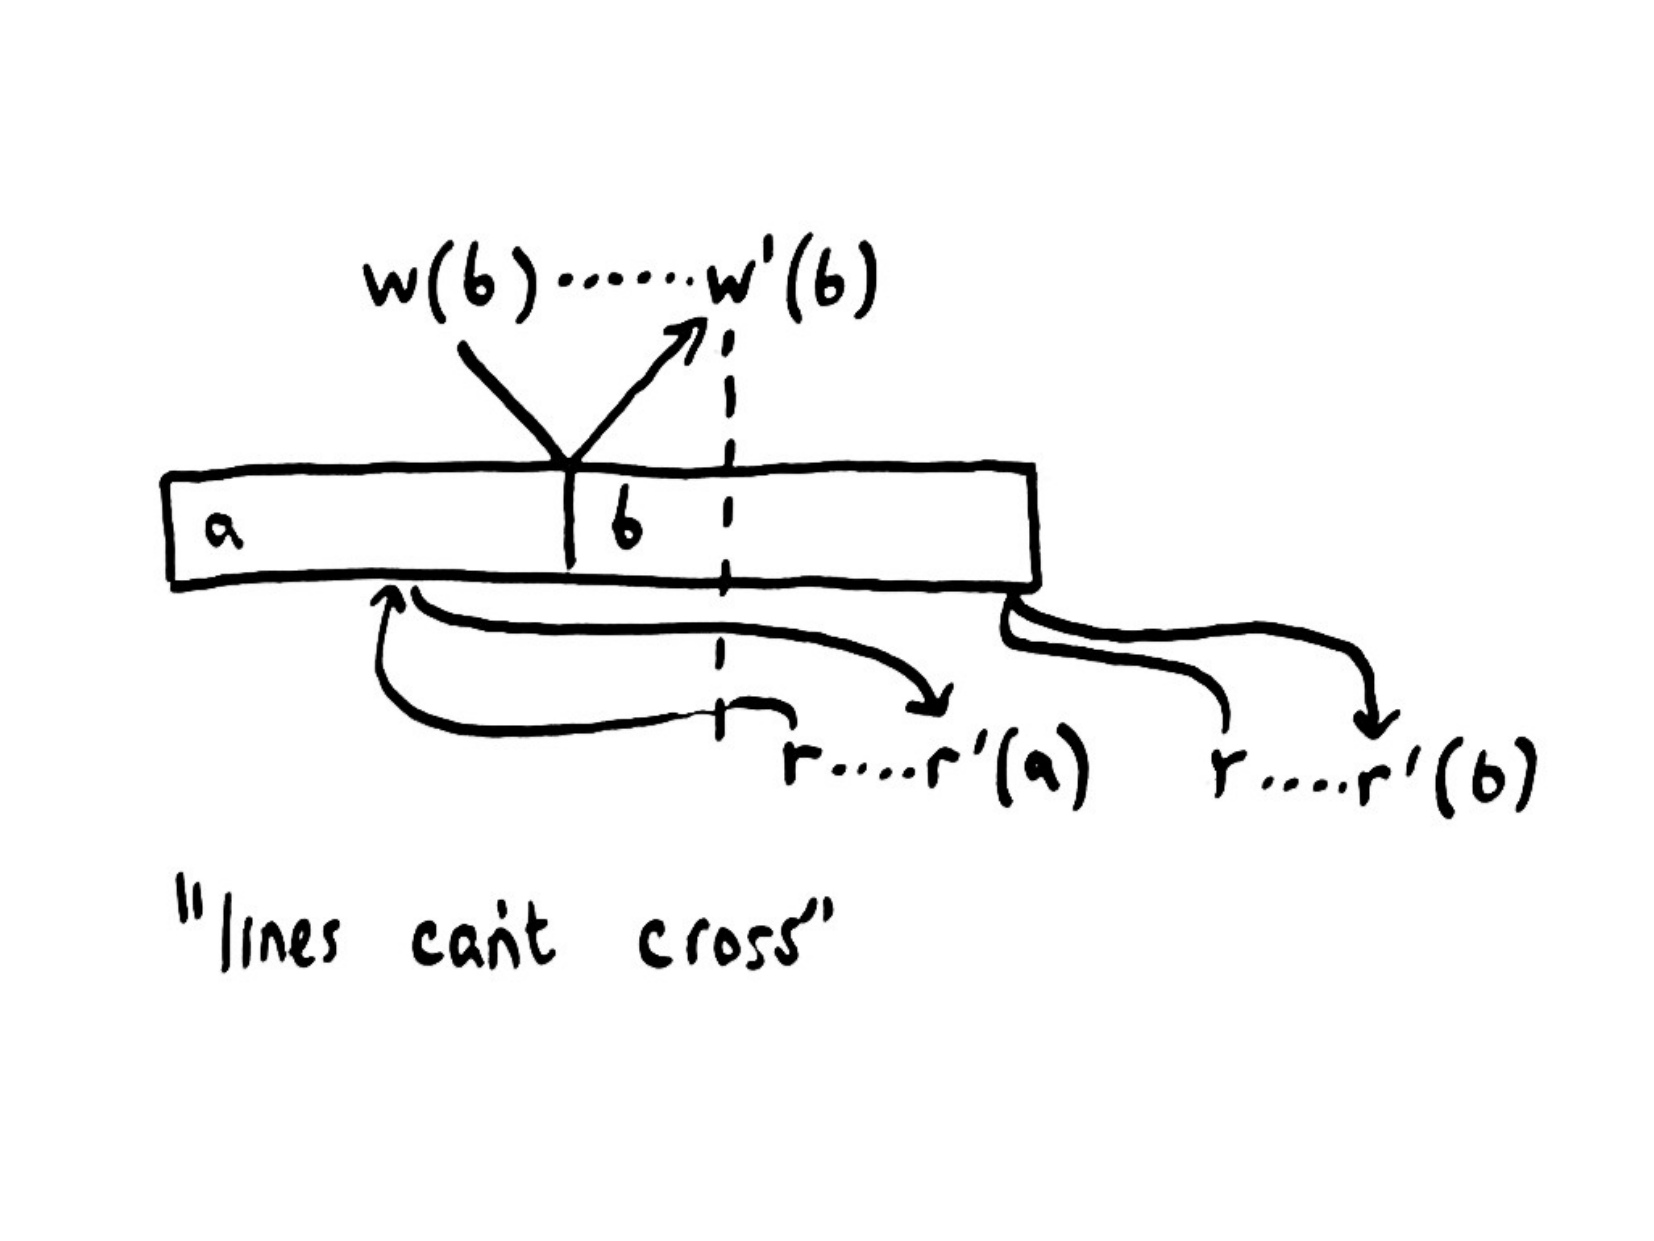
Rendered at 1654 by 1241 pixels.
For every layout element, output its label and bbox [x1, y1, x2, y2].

picture [90, 208, 1589, 1051]
